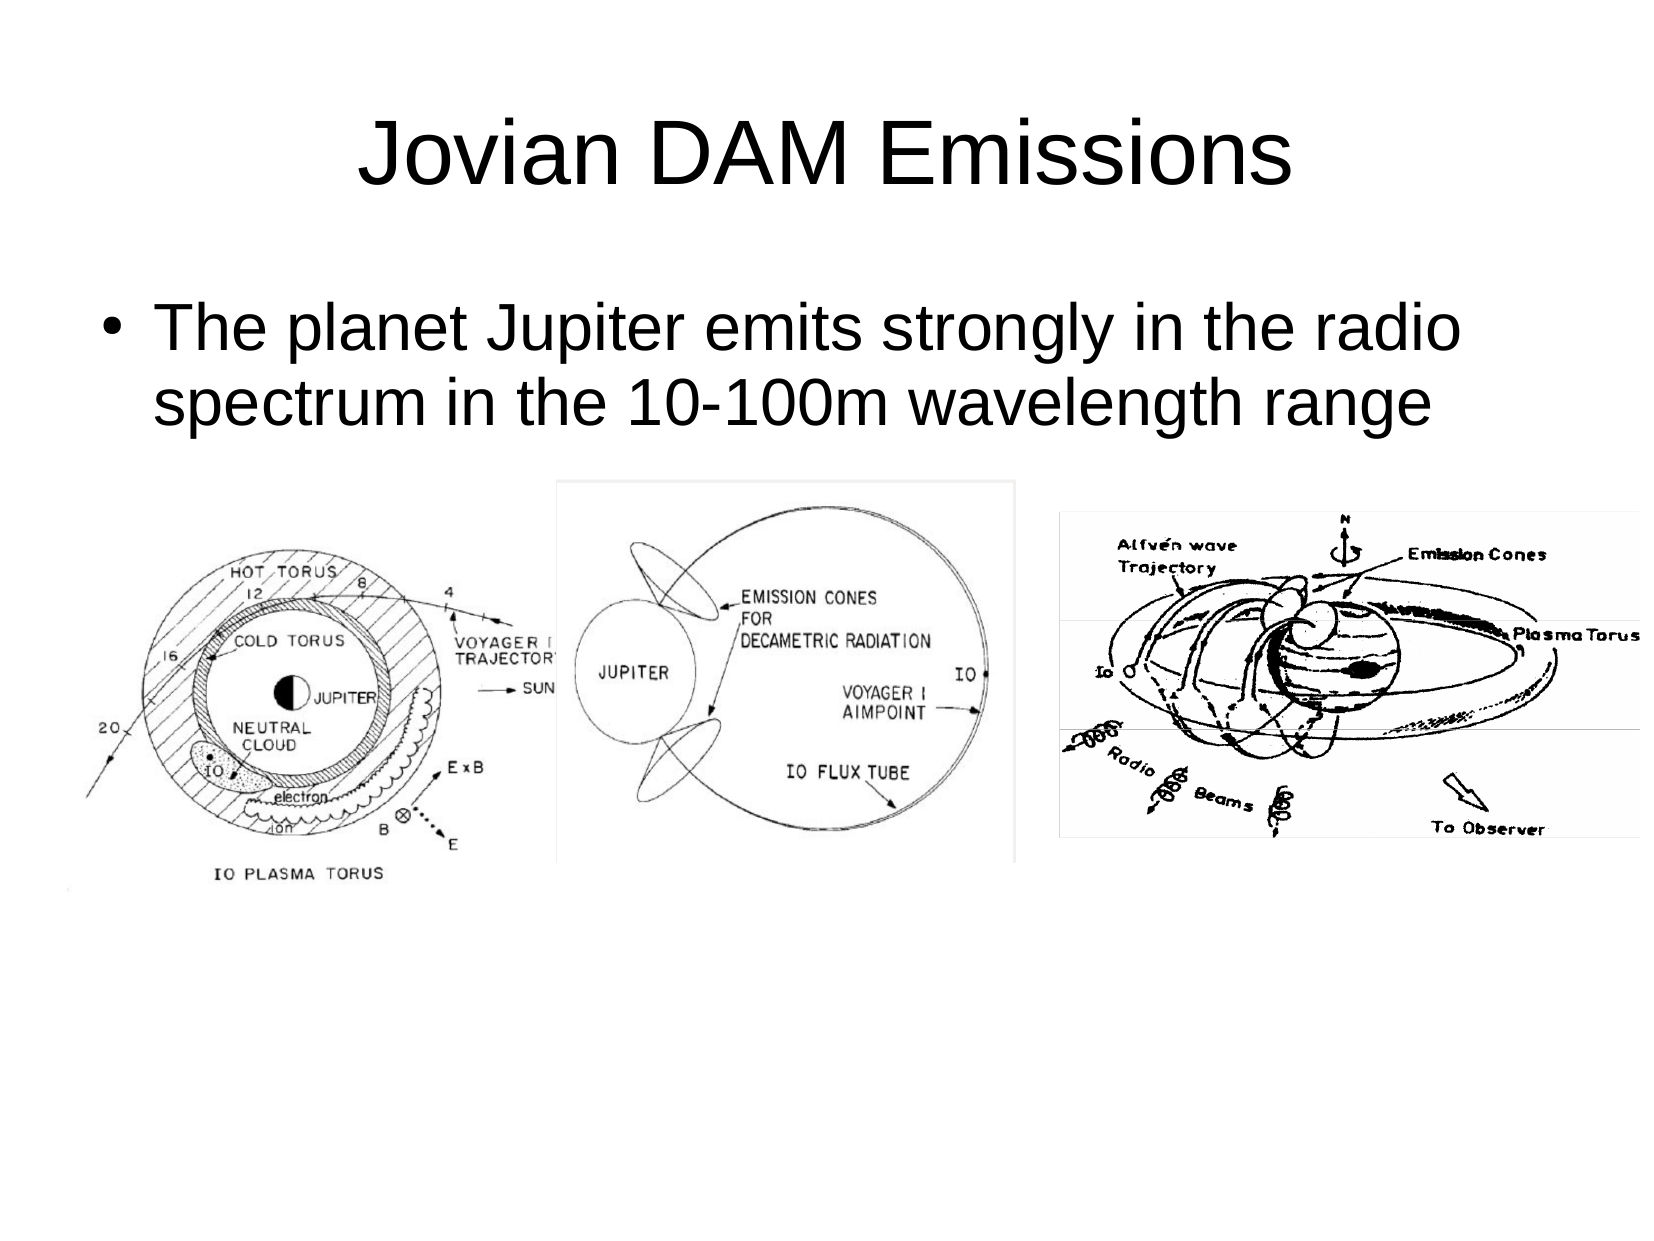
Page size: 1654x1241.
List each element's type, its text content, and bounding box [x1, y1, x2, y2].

title Jovian DAM Emissions [82, 49, 1571, 257]
list The planet Jupiter emits strongly in the radio spectrum in the 10-100m wavelength range [82, 290, 1571, 1010]
picture [59, 478, 1016, 898]
picture [1051, 495, 1654, 851]
